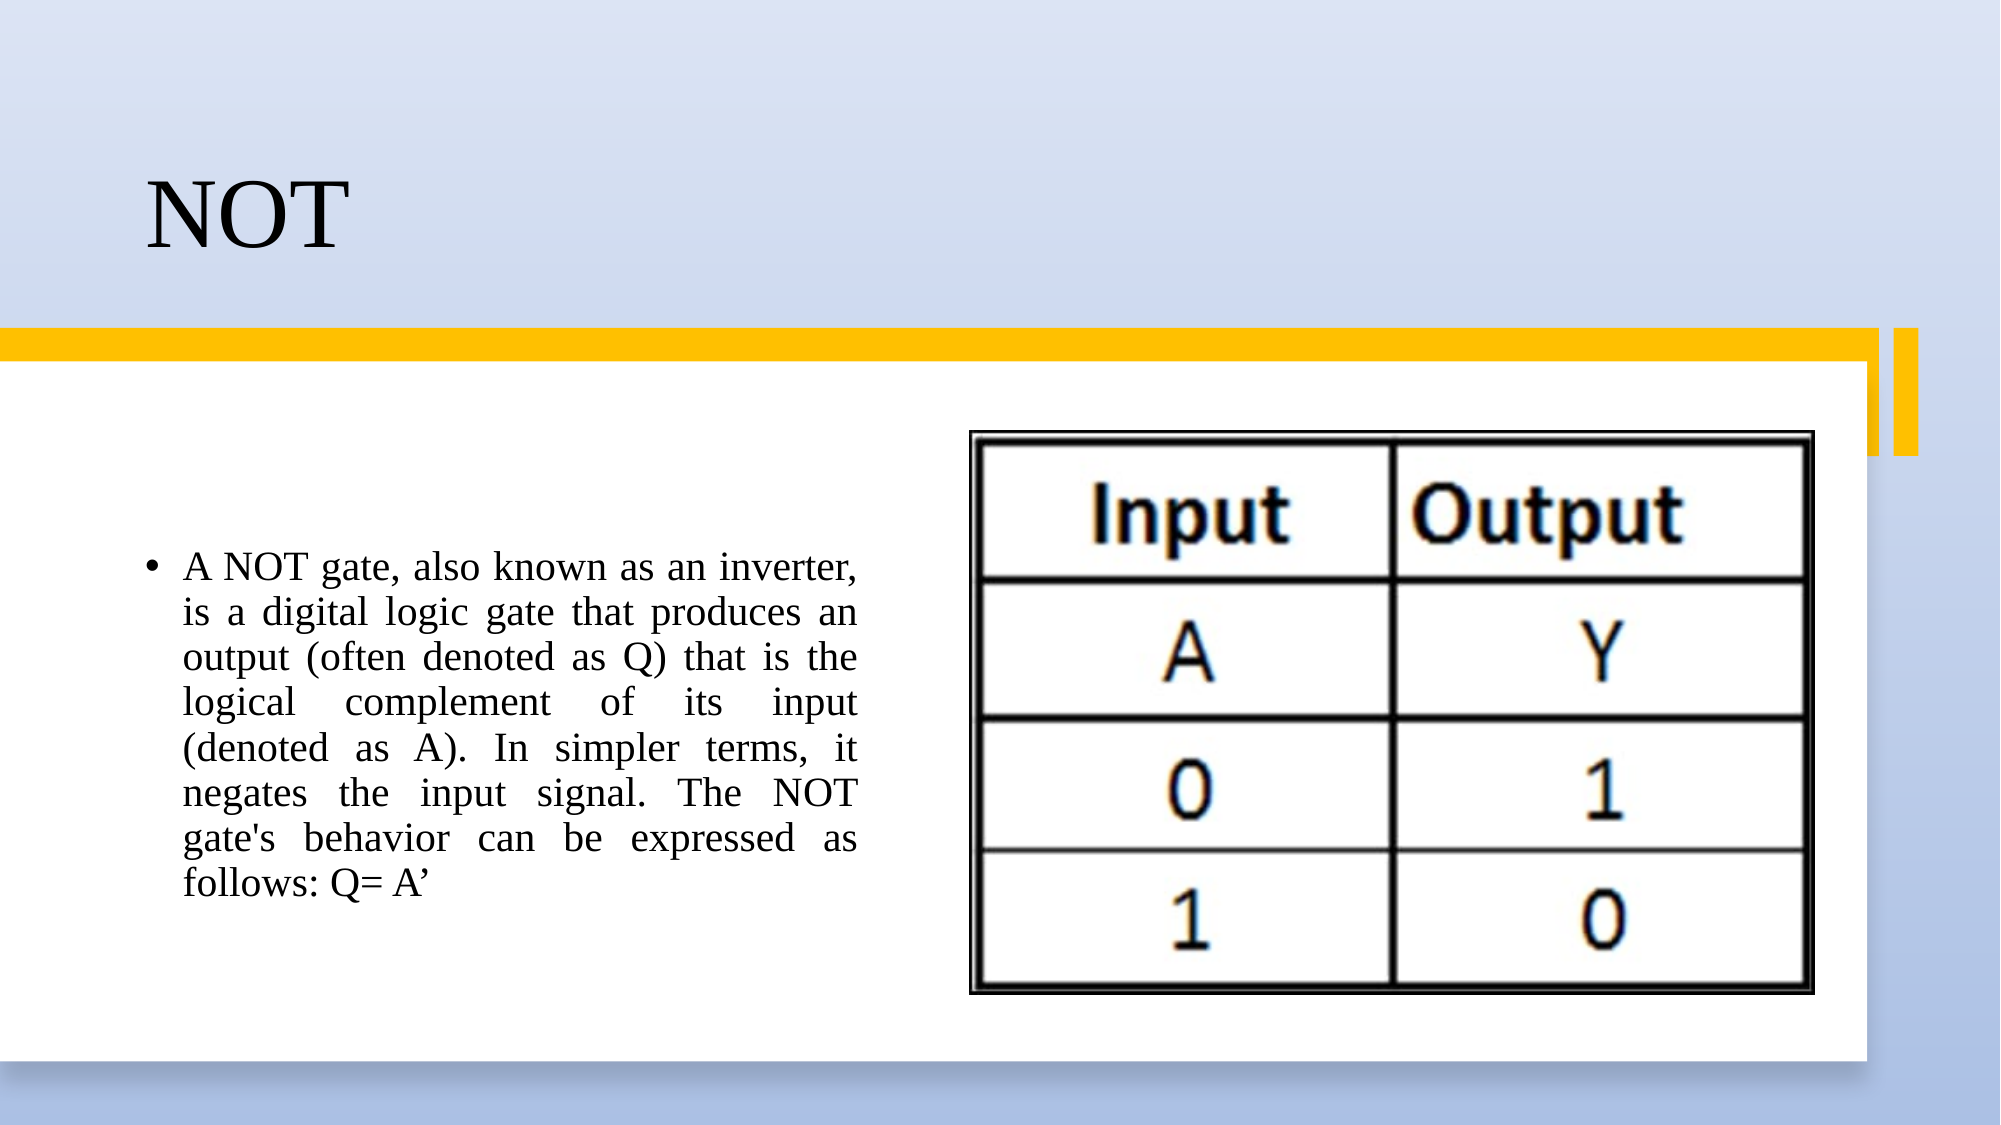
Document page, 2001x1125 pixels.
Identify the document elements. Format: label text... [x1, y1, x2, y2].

text_box [0, 0, 2000, 1125]
list A NOT gate, also known as an inverter, is a digital logic gate that produces an output (often denoted as Q) that is the logical complement of its input (denoted as A). In simpler terms, it negates the input signal. The NOT gate's behavior can be expressed as follows: Q= A’ [130, 426, 874, 1024]
title NOT [130, 63, 1782, 277]
picture [969, 430, 1815, 995]
